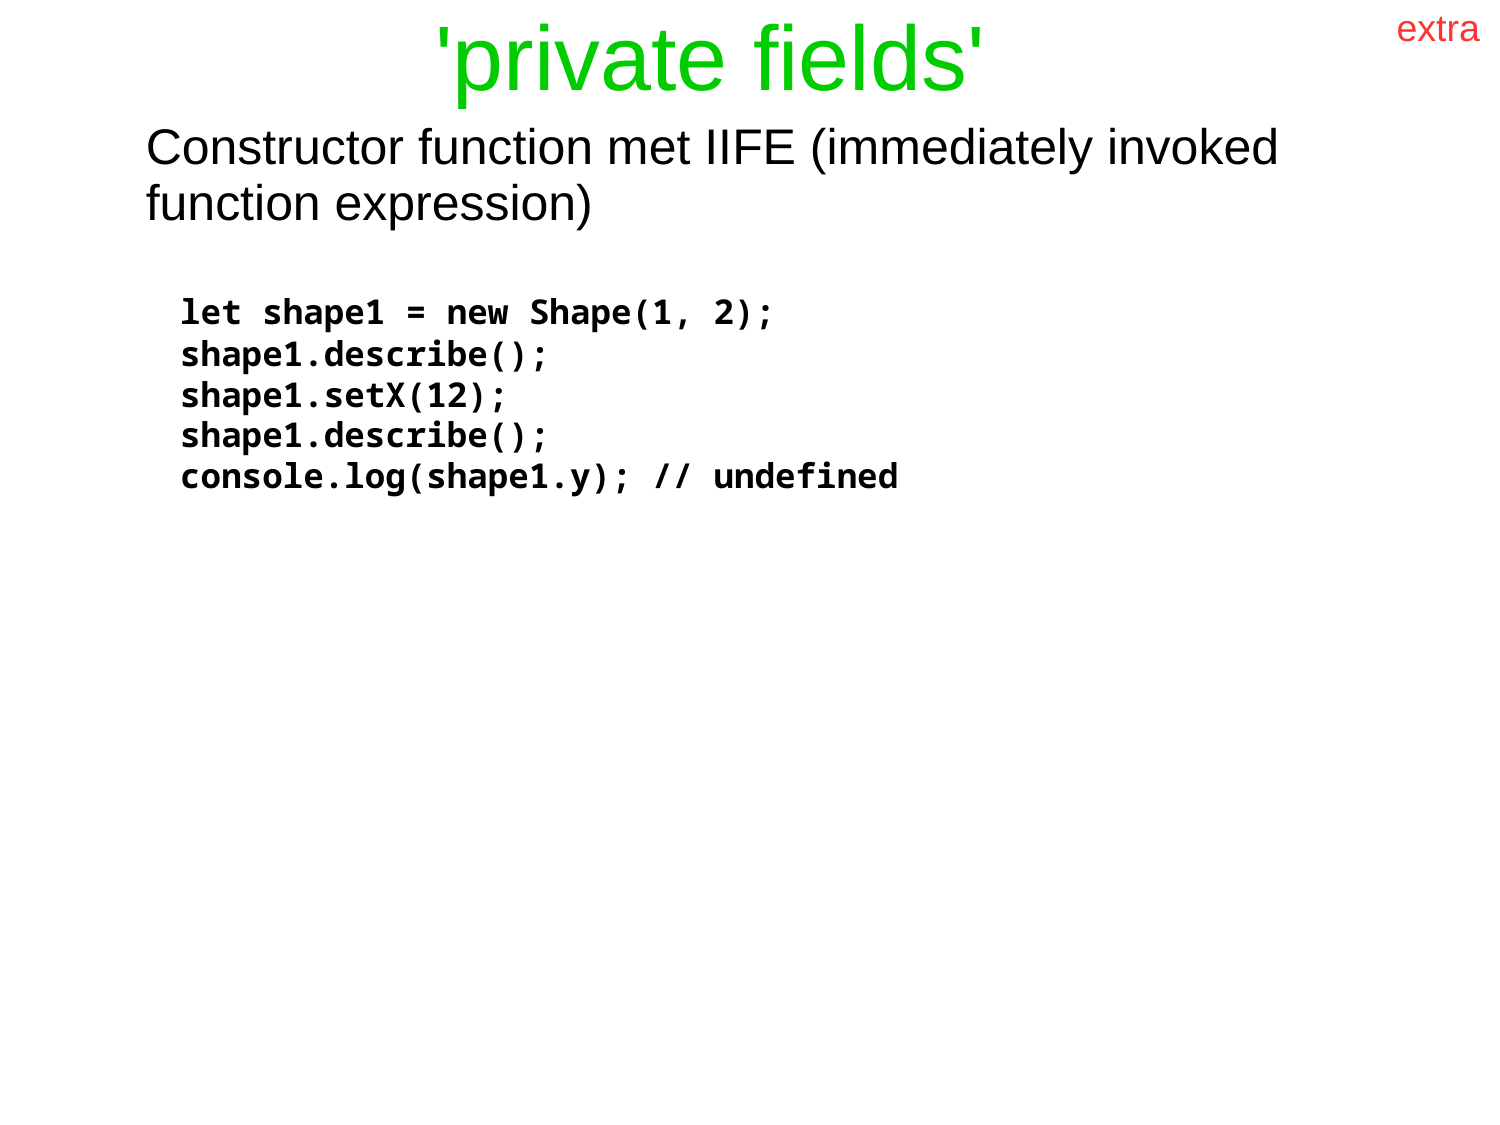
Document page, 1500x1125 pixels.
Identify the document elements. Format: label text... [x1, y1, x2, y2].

title 'private fields' [35, 0, 1386, 153]
text_box let shape1 = new Shape(1, 2); shape1.describe(); shape1.setX(12); shape1.describe(); console.log(shape1.y); // undefined [165, 283, 1444, 999]
text_box extra [1381, 0, 1495, 57]
list Constructor function met IIFE (immediately invoked function expression) [75, 119, 1425, 284]
